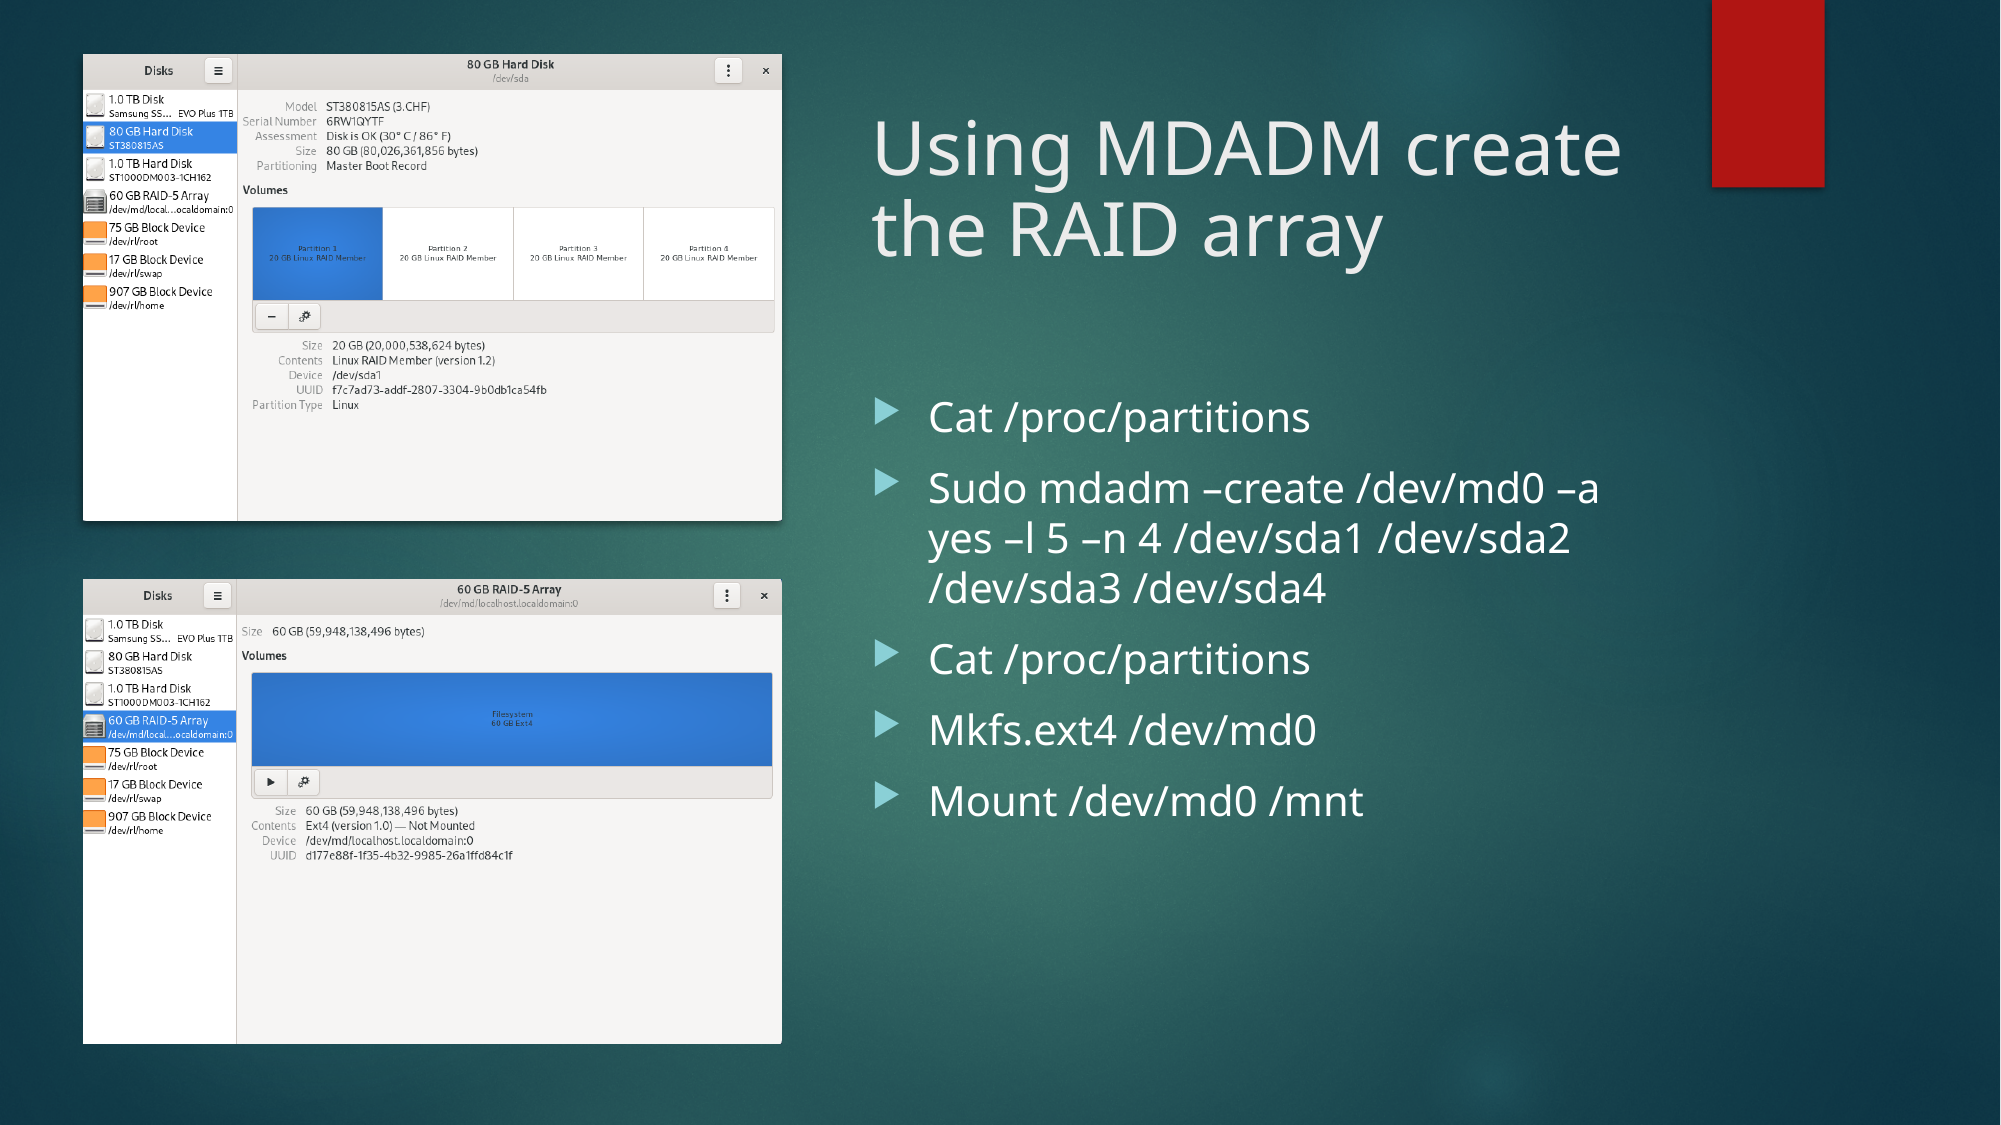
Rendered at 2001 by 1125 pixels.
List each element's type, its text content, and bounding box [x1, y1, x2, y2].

picture [0, 0, 2001, 1125]
list Cat /proc/partitions Sudo mdadm –create /dev/md0 –a yes –l 5 –n 4 /dev/sda1 /dev/sda2 /dev/sda3 /dev/sda4 Cat /proc/partitions Mkfs.ext4 /dev/md0 Mount /dev/md0 /mnt [856, 383, 1675, 1025]
text_box Using MDADM create the RAID array [856, 103, 1675, 345]
